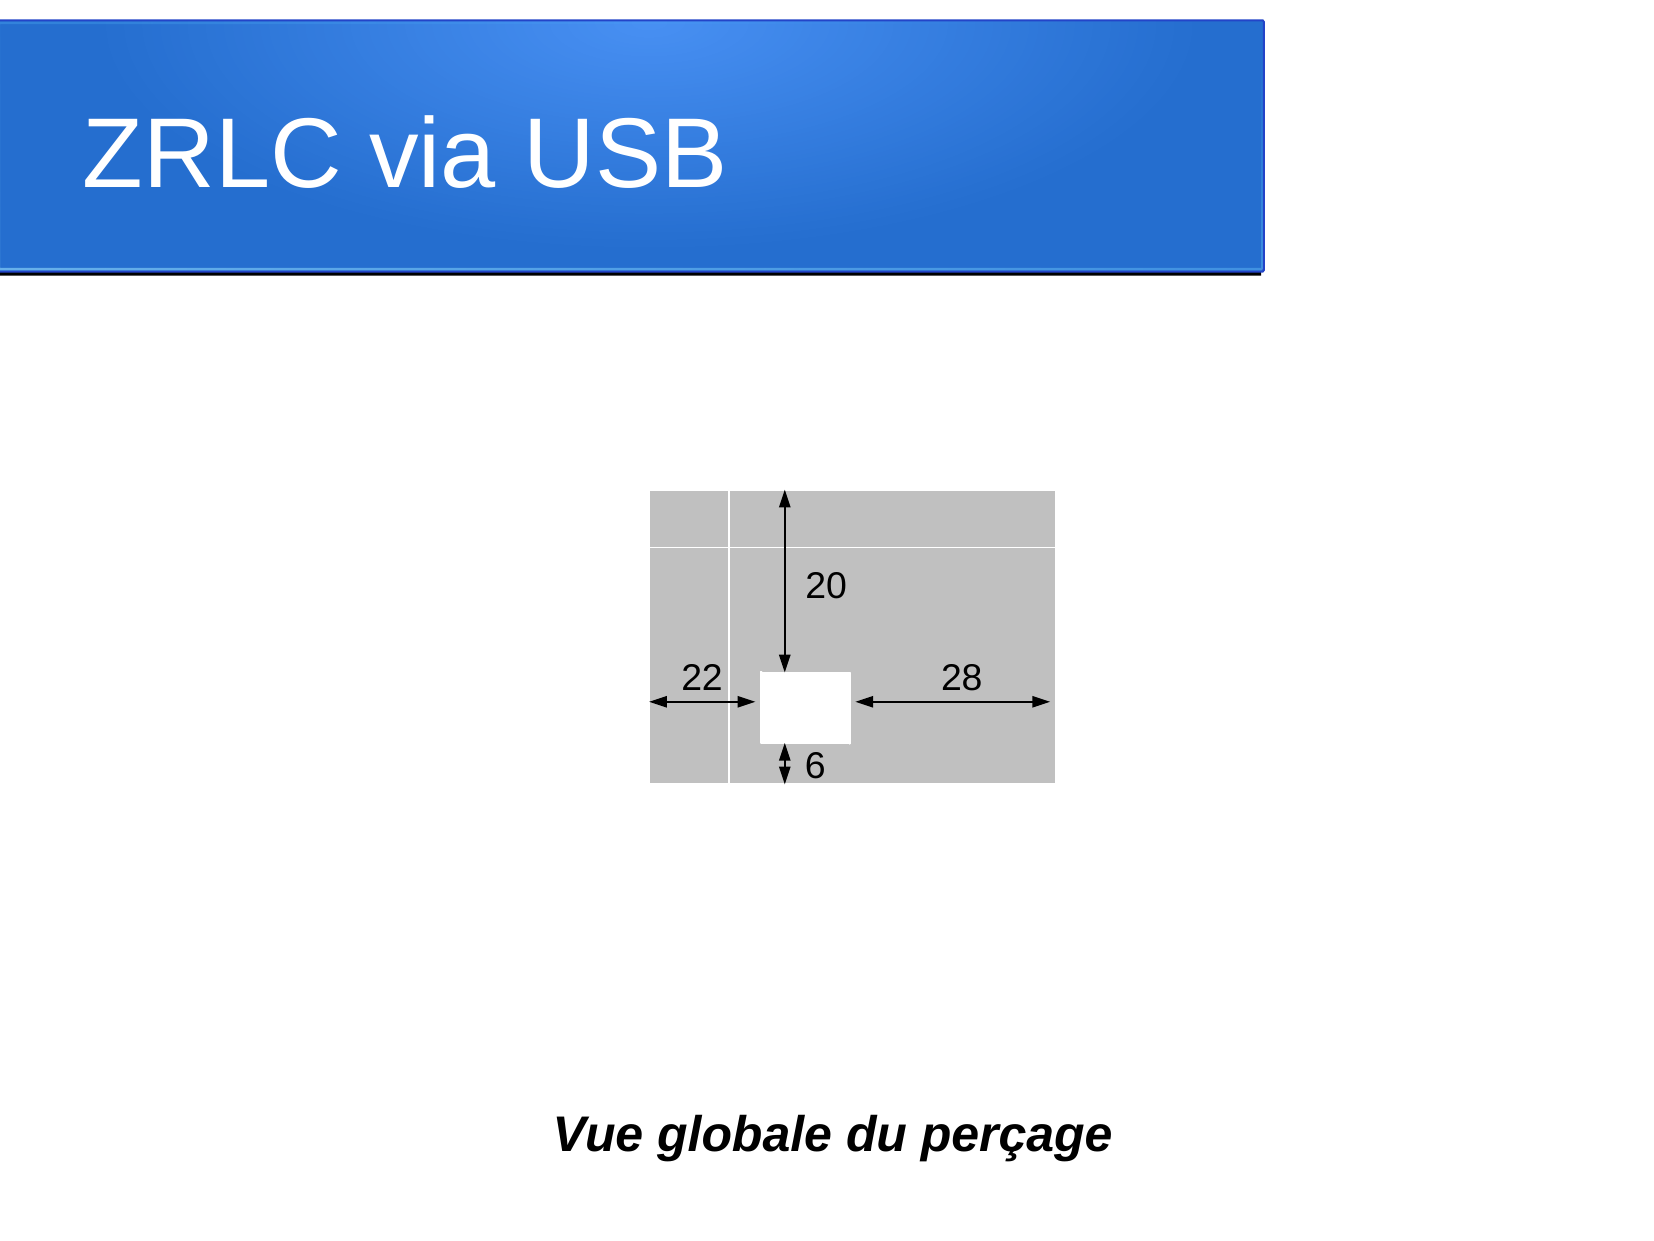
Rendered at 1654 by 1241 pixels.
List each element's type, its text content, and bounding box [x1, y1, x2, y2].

picture [398, 366, 1285, 957]
text_box Vue globale du perçage [307, 1098, 1359, 1170]
title ZRLC via USB [82, 49, 1250, 257]
